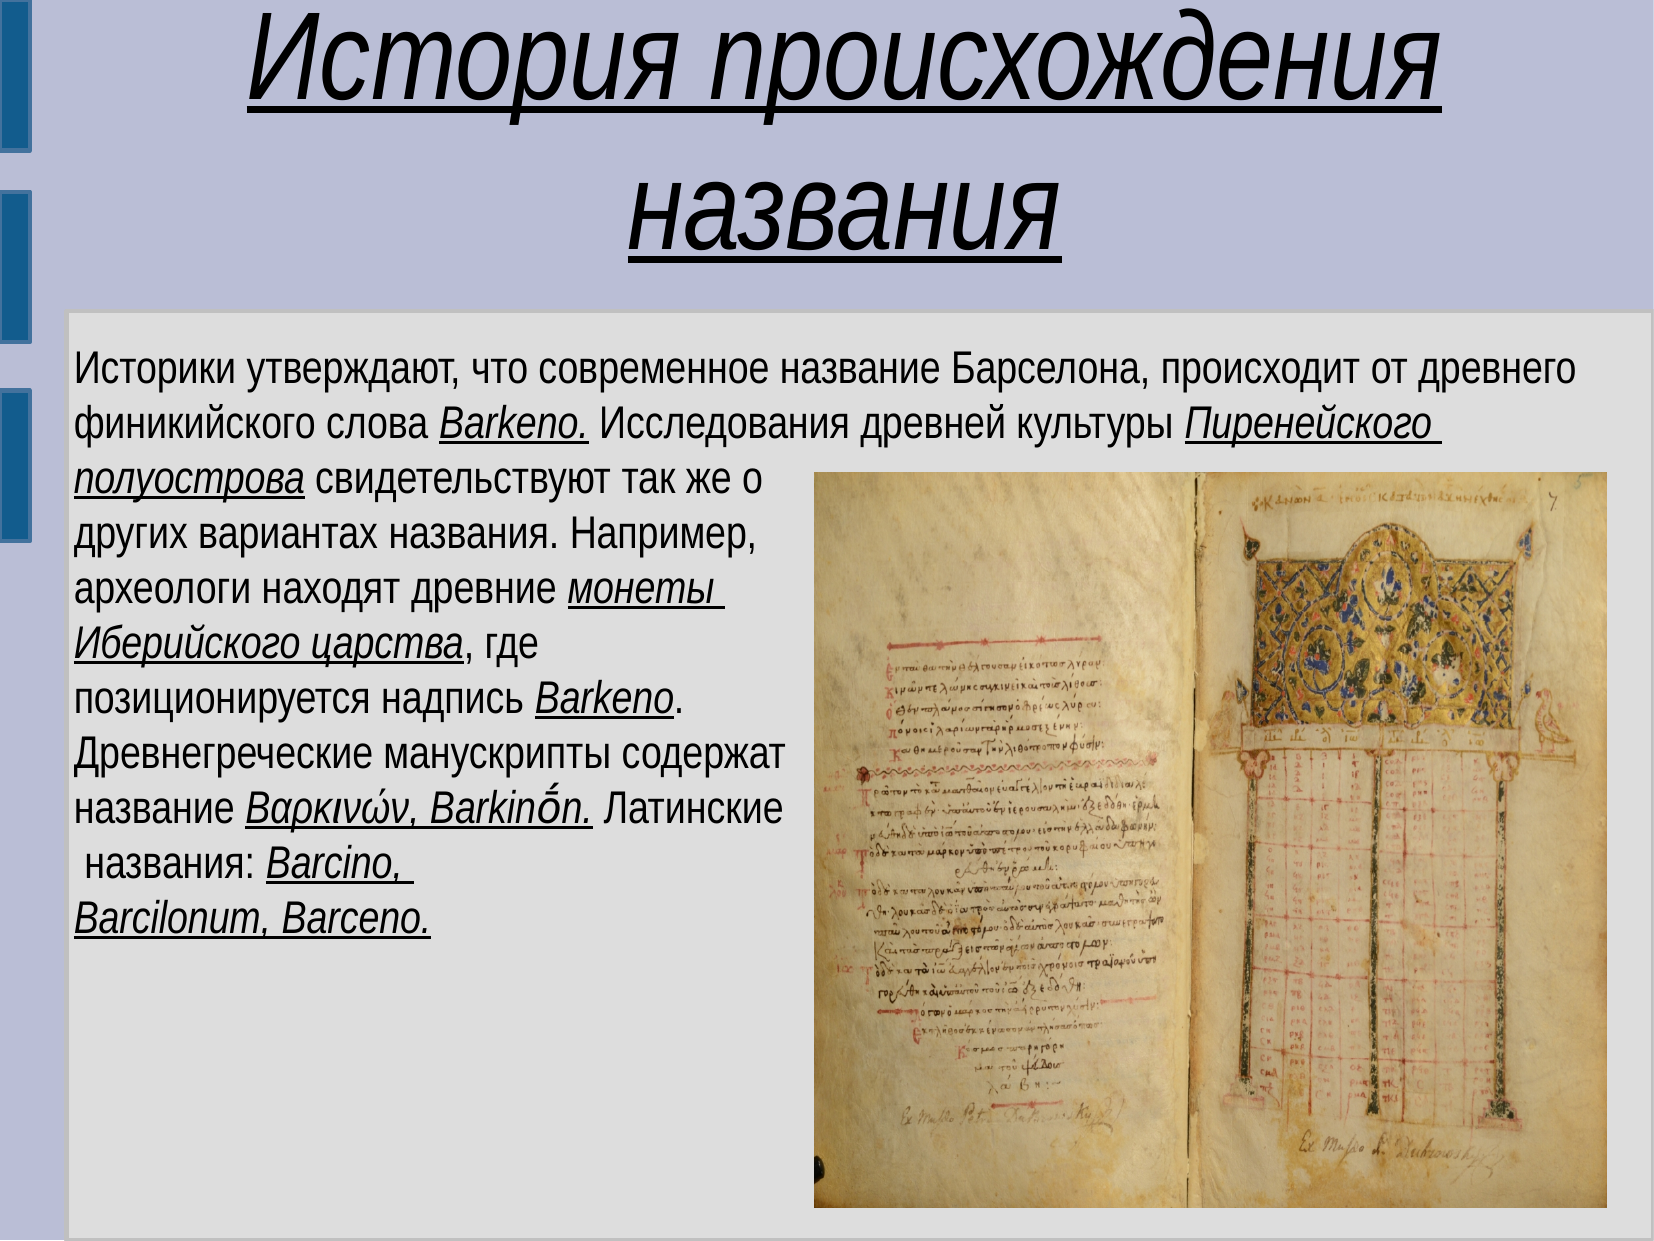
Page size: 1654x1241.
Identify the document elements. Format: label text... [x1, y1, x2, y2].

title История происхождения названия [165, 0, 1524, 249]
picture [814, 472, 1607, 1208]
text_box Историки утверждают, что современное название Барселона, происходит от древнего финикийского слова Barkeno. Исследования древней культуры Пиренейского полуострова свидетельствуют так же о других вариантах названия. Например, археологи находят древние монеты Иберийского царства, где позиционируется надпись Barkeno. Древнегреческие манускрипты содержат название Βαρκινών, Barkinṓn. Латинские названия: Barcino, Barcilonum, Barceno. [59, 330, 718, 1178]
